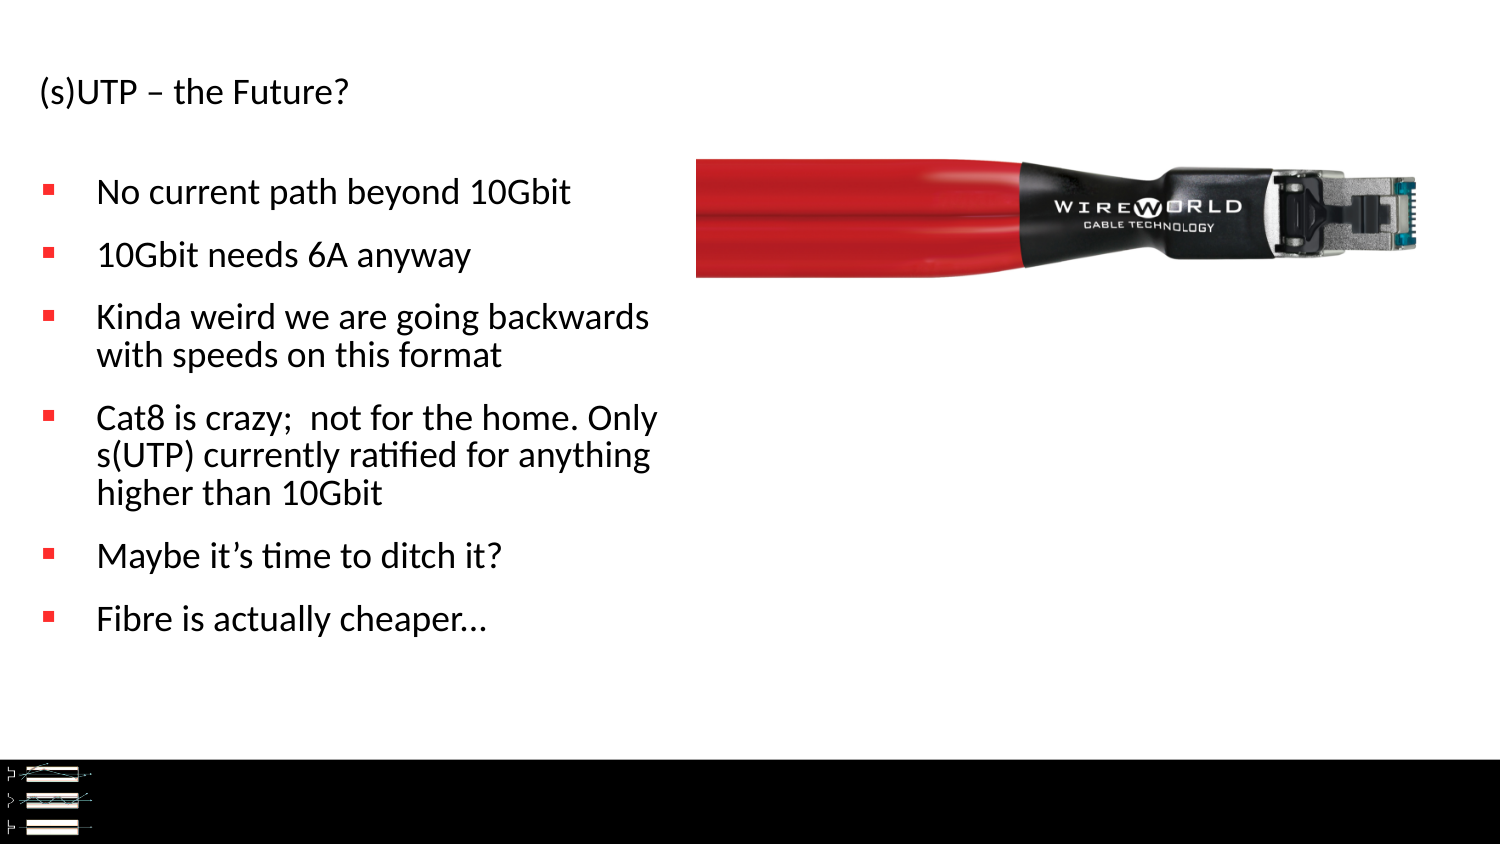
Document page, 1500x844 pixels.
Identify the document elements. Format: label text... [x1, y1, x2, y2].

picture [5, 761, 95, 837]
title (s)UTP – the Future? [38, 24, 1464, 166]
list No current path beyond 10Gbit 10Gbit needs 6A anyway Kinda weird we are going backwards with speeds on this format Cat8 is crazy; not for the home. Only s(UTP) currently ratified for anything higher than 10Gbit Maybe it’s time to ditch it? Fibre is actually cheaper... [25, 168, 686, 682]
picture [696, 141, 1428, 292]
